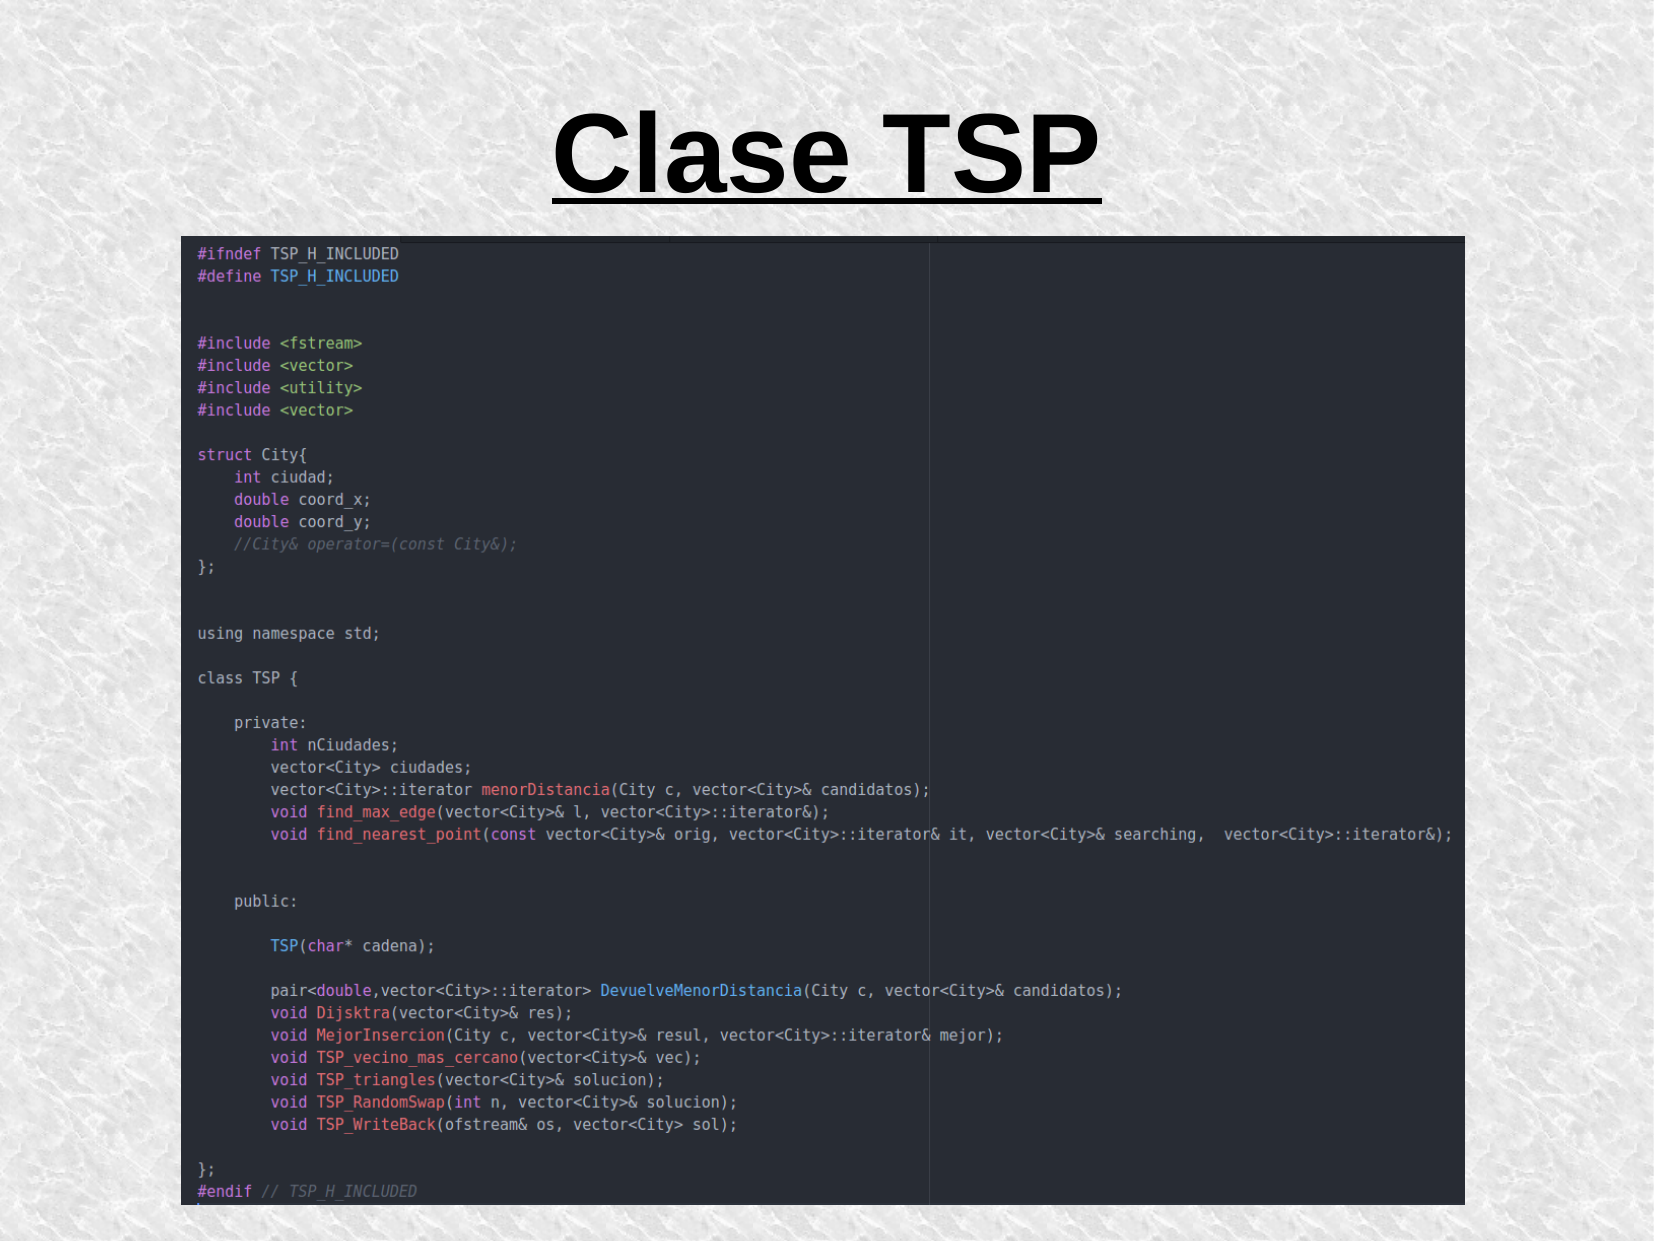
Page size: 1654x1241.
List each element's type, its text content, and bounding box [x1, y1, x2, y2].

picture [0, 0, 1654, 1241]
title Clase TSP [82, 49, 1571, 257]
